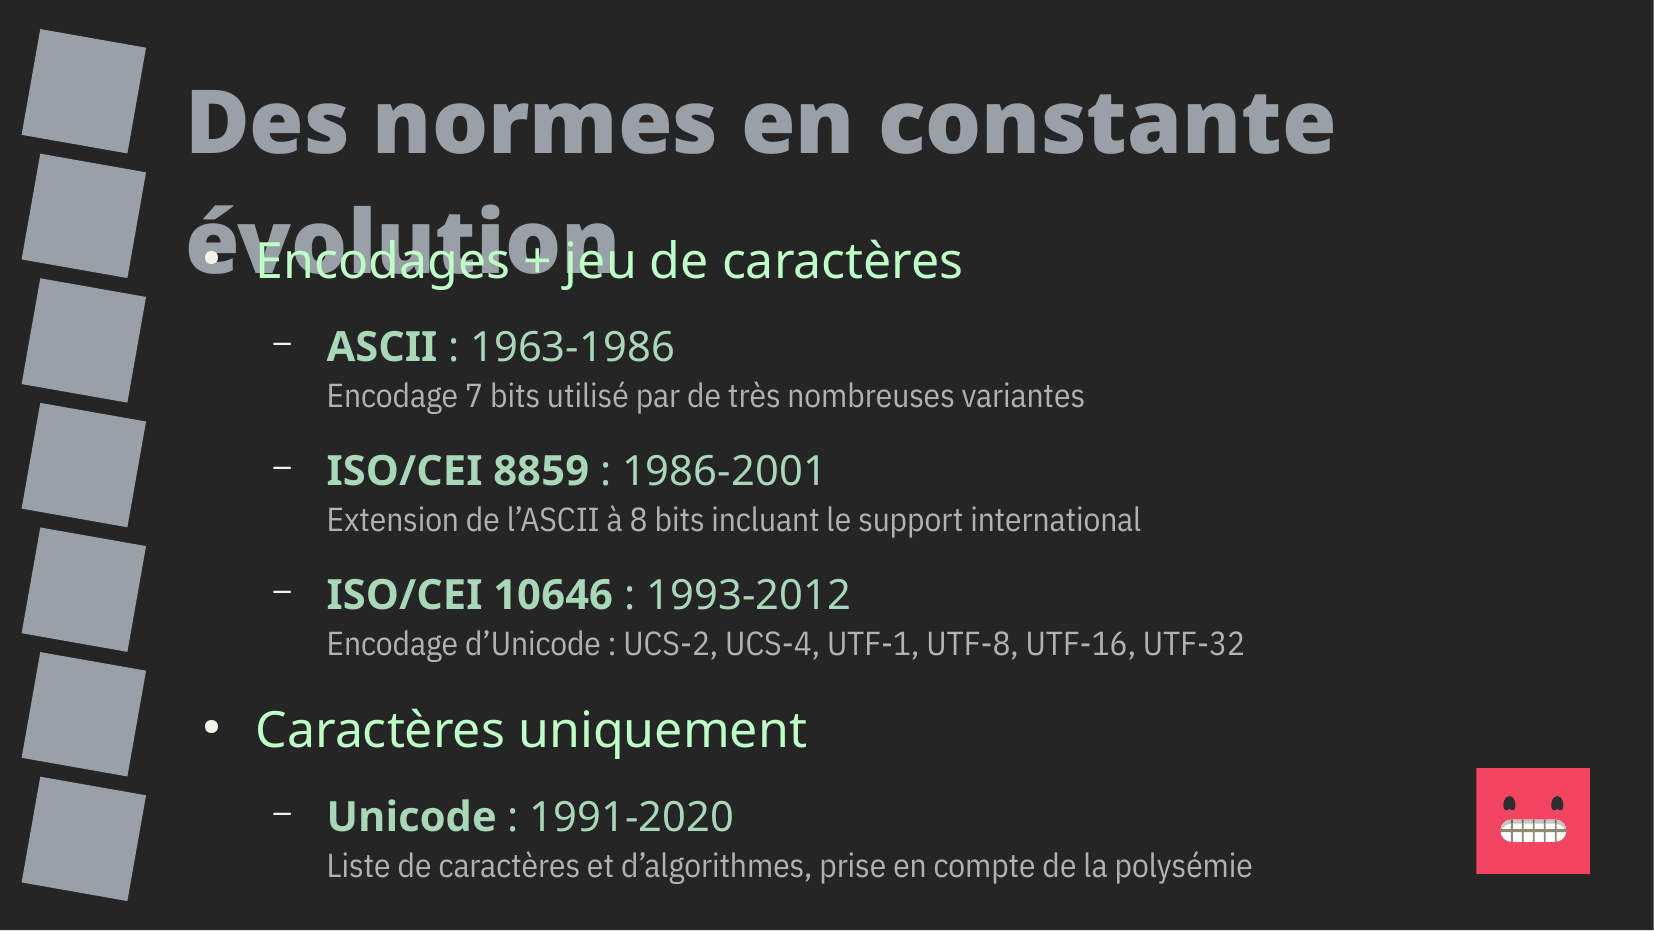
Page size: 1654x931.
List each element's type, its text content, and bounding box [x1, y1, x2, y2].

list Encodages + jeu de caractères ASCII : 1963-1986 Encodage 7 bits utilisé par de très nombreuses variantes ISO/CEI 8859 : 1986-2001 Extension de l’ASCII à 8 bits incluant le support international ISO/CEI 10646 : 1993-2012 Encodage d’Unicode : UCS-2, UCS-4, UTF-1, UTF-8, UTF-16, UTF-32 Caractères uniquement Unicode : 1991-2020 Liste de caractères et d’algorithmes, prise en compte de la polysémie [184, 225, 1636, 901]
picture [1476, 767, 1591, 874]
title Des normes en constante évolution [184, 59, 1654, 154]
